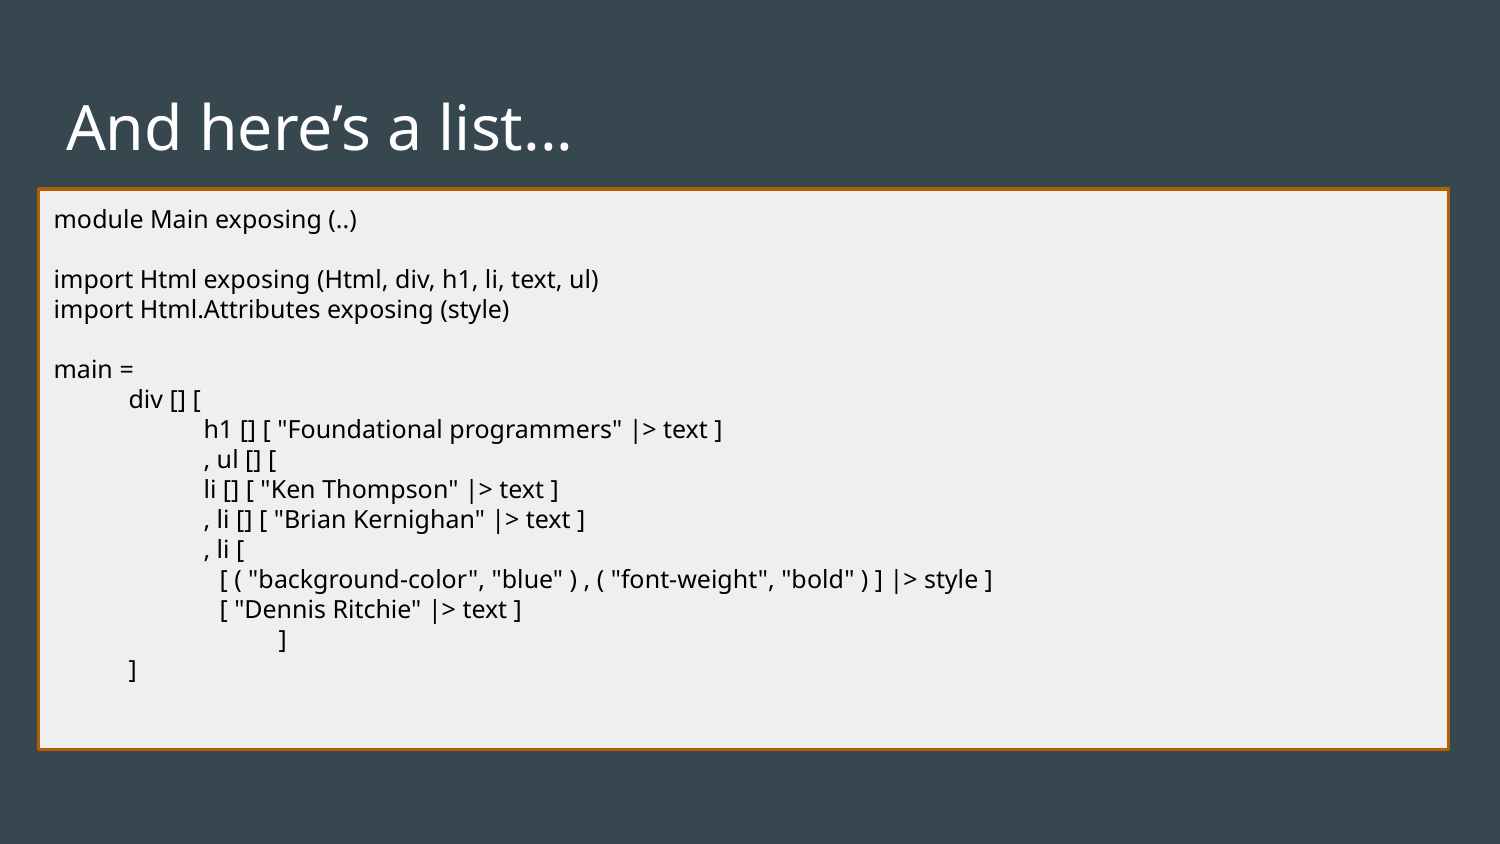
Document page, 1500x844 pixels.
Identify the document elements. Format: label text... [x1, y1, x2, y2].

title And here’s a list... [51, 72, 1449, 167]
list module Main exposing (..) import Html exposing (Html, div, h1, li, text, ul) import Html.Attributes exposing (style) main = div [] [ h1 [] [ "Foundational programmers" |> text ] , ul [] [ li [] [ "Ken Thompson" |> text ] , li [] [ "Brian Kernighan" |> text ] , li [ [ ( "background-color", "blue" ) , ( "font-weight", "bold" ) ] |> style ] [ "Dennis Ritchie" |> text ] ] ] [38, 189, 1449, 750]
